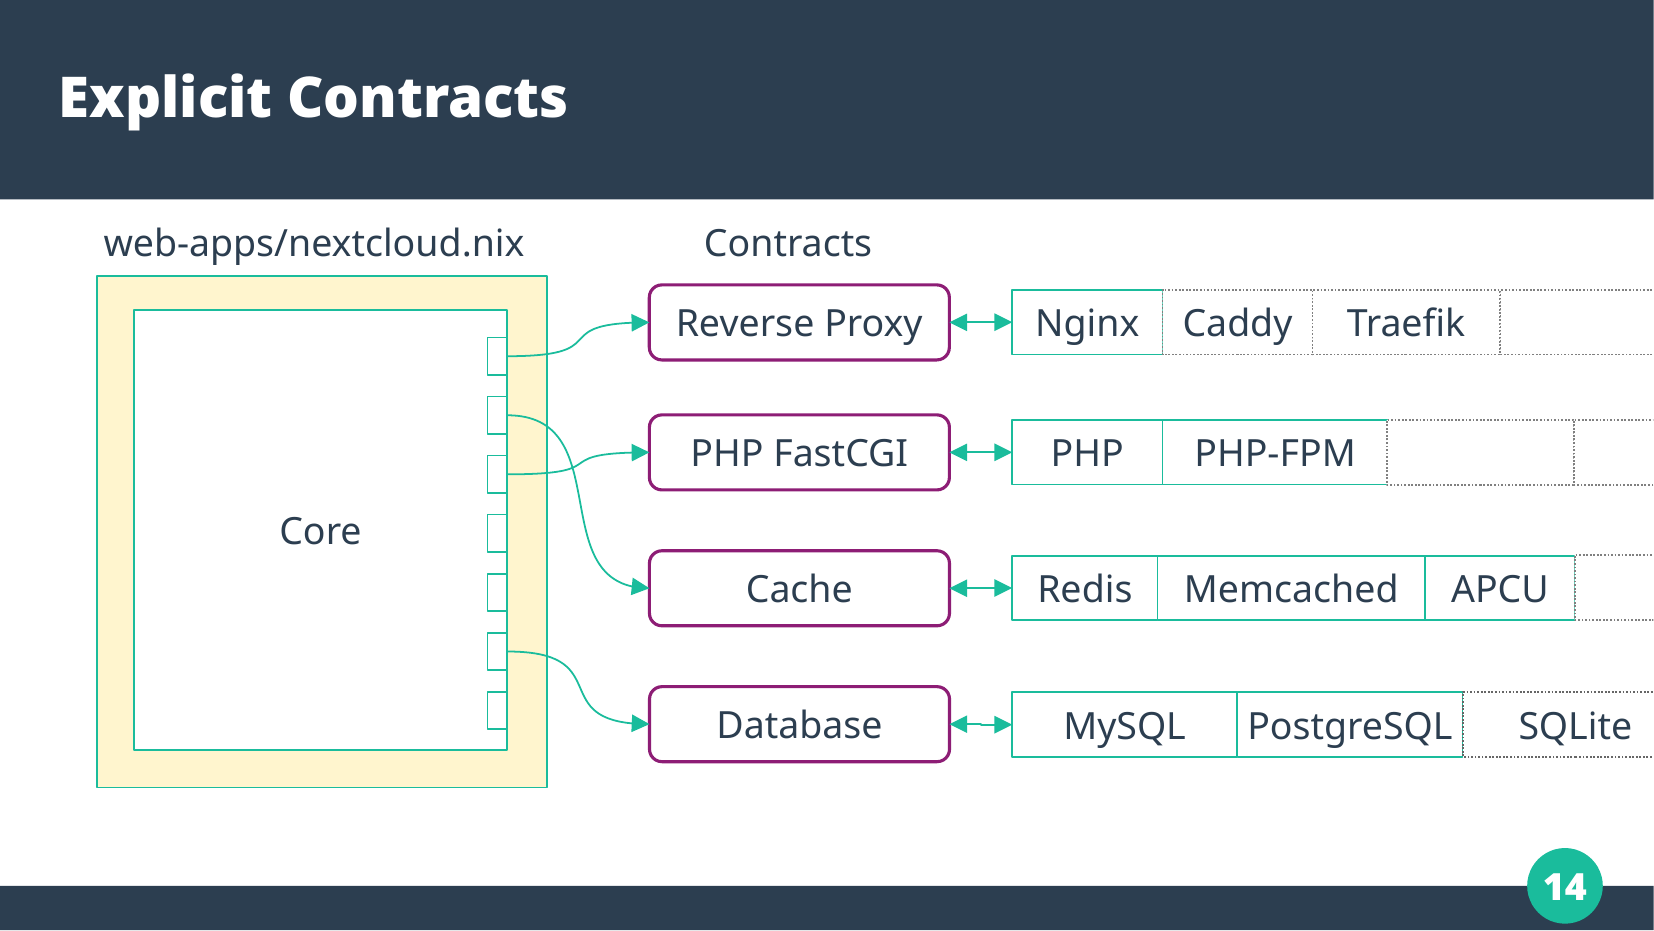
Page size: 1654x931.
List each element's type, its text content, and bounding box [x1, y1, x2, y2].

text_box Memcached [1157, 555, 1425, 621]
text_box Reverse Proxy [649, 284, 950, 360]
title Explicit Contracts [59, 37, 1595, 155]
text_box Nginx [1012, 289, 1162, 355]
text_box Contracts [689, 209, 892, 276]
text_box PHP FastCGI [649, 414, 950, 490]
text_box APCU [1425, 555, 1576, 621]
text_box [1386, 420, 1654, 485]
text_box [1574, 555, 1654, 620]
text_box Cache [649, 550, 950, 626]
text_box Core [133, 310, 508, 751]
text_box PostgreSQL [1237, 692, 1463, 758]
text_box PHP [1012, 419, 1162, 485]
text_box SQLite [1463, 692, 1654, 758]
text_box [1500, 289, 1654, 355]
text_box PHP-FPM [1162, 419, 1388, 485]
text_box Traefik [1312, 289, 1500, 355]
text_box Redis [1012, 555, 1157, 621]
text_box Caddy [1162, 289, 1312, 355]
text_box Database [649, 686, 950, 762]
text_box [97, 276, 548, 788]
text_box MySQL [1012, 692, 1237, 758]
text_box web-apps/nextcloud.nix [88, 208, 549, 275]
